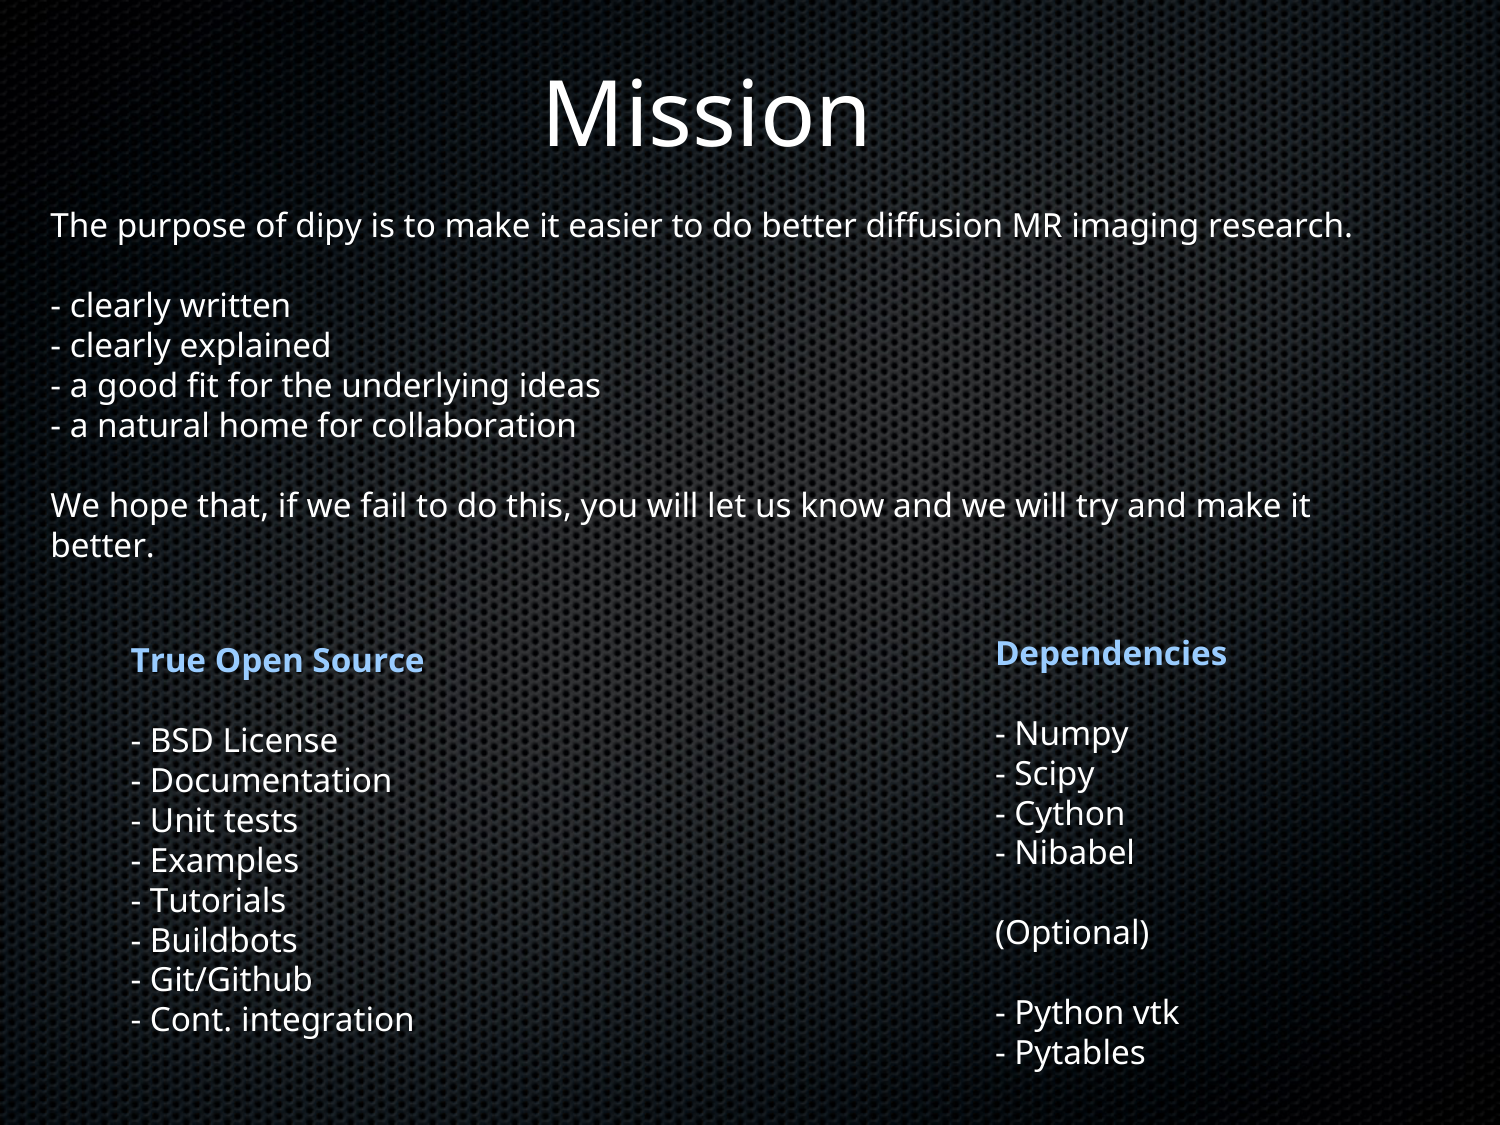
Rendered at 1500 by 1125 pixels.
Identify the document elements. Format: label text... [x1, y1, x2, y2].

text_box Dependencies - Numpy - Scipy - Cython - Nibabel (Optional) - Python vtk - Pytables [980, 612, 1274, 1119]
text_box Mission The purpose of dipy is to make it easier to do better diffusion MR imaging research. - clearly written - clearly explained - a good fit for the underlying ideas - a natural home for collaboration We hope that, if we fail to do this, you will let us know and we will try and make it better. [35, 47, 1471, 612]
picture [0, 0, 1500, 1125]
text_box True Open Source - BSD License - Documentation - Unit tests - Examples - Tutorials - Buildbots - Git/Github - Cont. integration [115, 631, 482, 1125]
